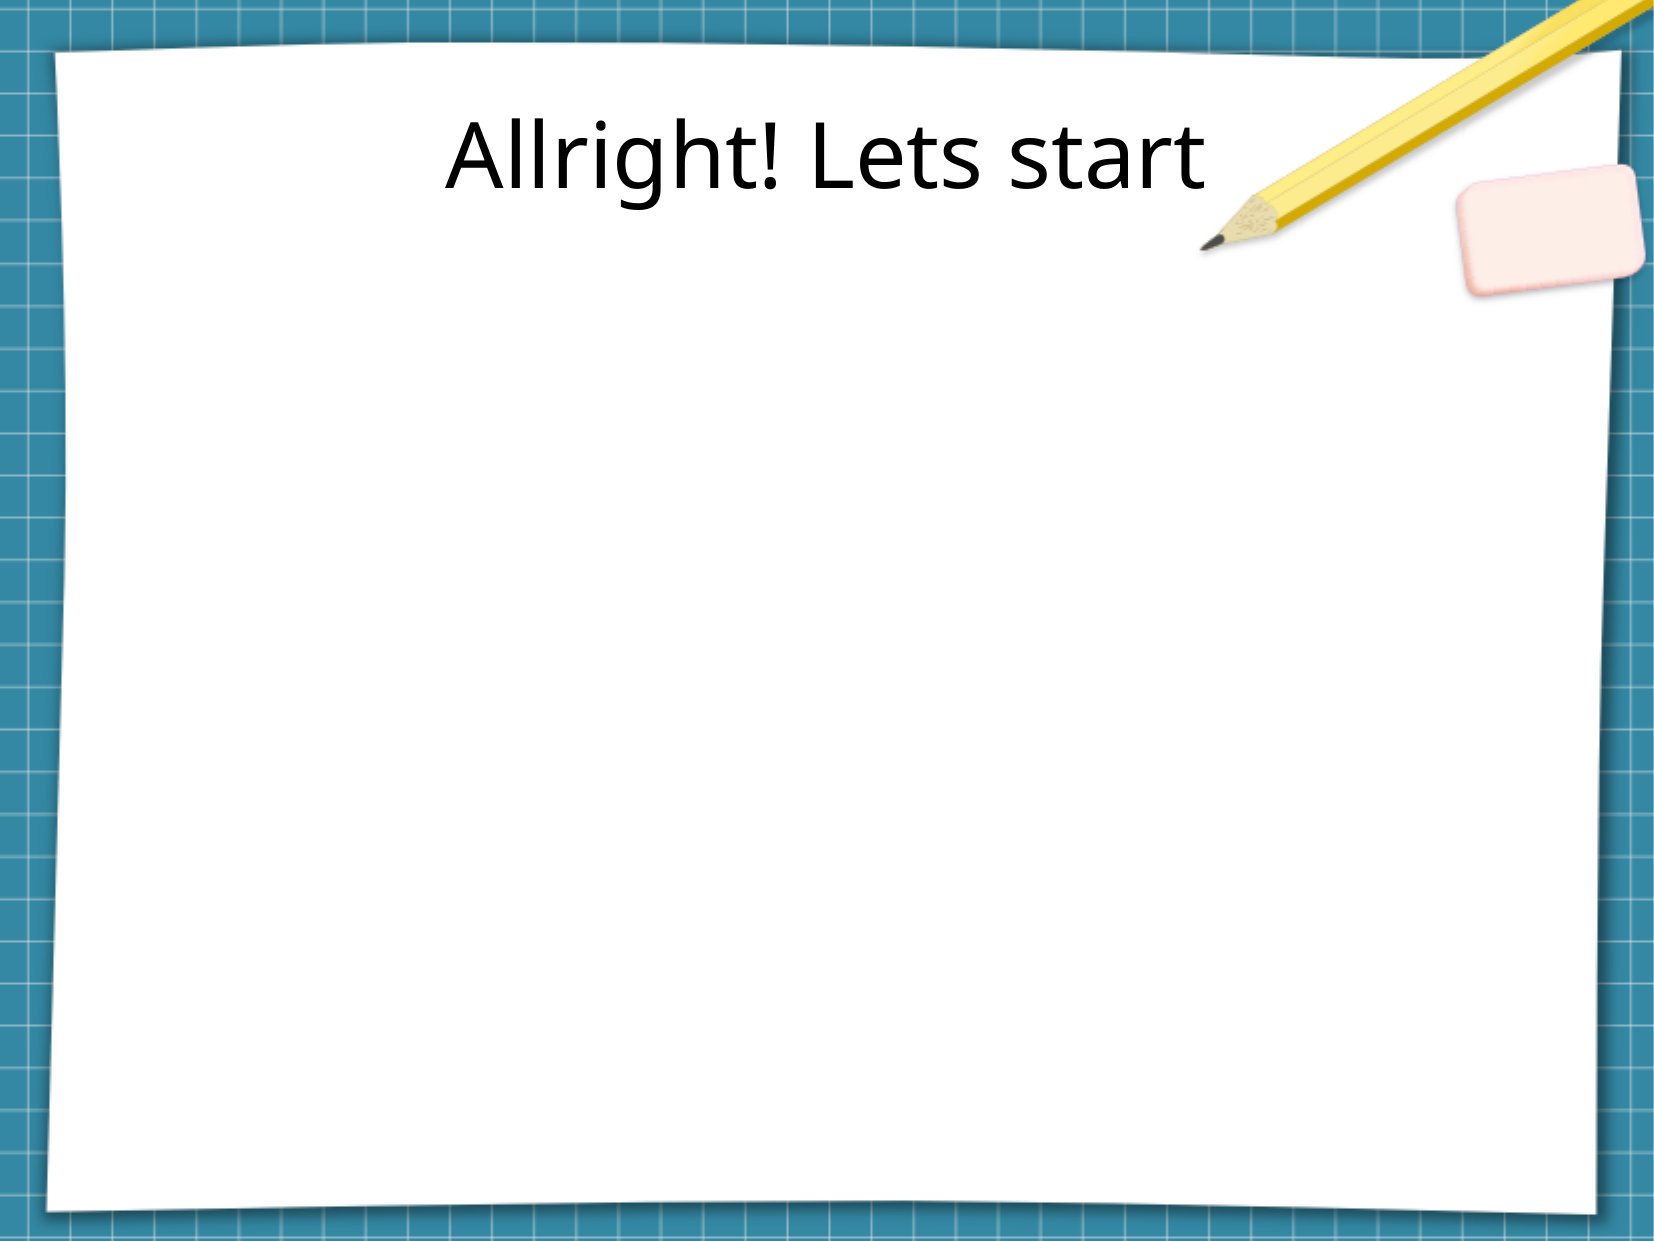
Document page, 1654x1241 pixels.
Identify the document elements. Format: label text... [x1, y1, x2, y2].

title Allright! Lets start [82, 49, 1571, 257]
picture [0, 0, 1654, 1241]
